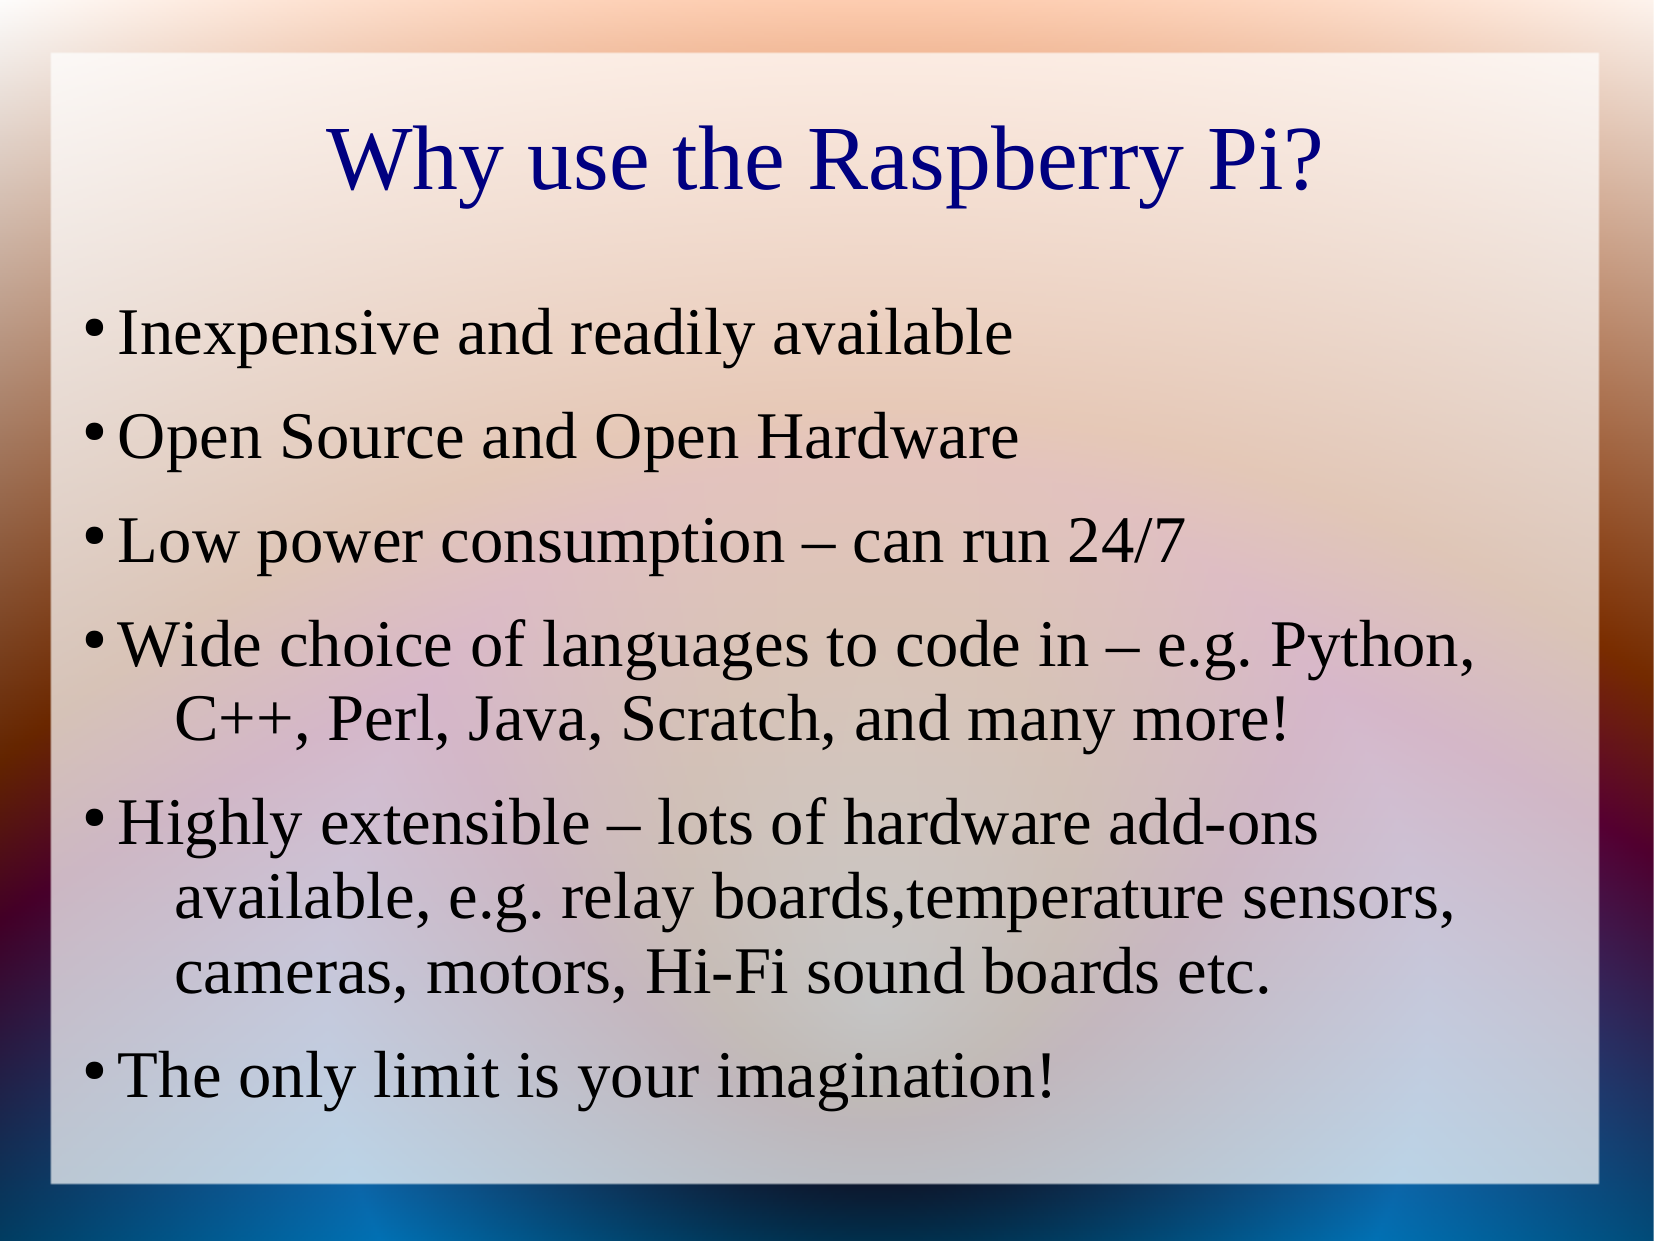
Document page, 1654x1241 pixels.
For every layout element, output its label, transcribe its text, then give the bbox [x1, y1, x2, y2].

title Why use the Raspberry Pi? [82, 55, 1571, 262]
picture [0, 0, 1654, 1241]
list Inexpensive and readily available Open Source and Open Hardware Low power consumption – can run 24/7 Wide choice of languages to code in – e.g. Python, C++, Perl, Java, Scratch, and many more! Highly extensible – lots of hardware add-ons available, e.g. relay boards,temperature sensors, cameras, motors, Hi-Fi sound boards etc. The only limit is your imagination! [82, 290, 1571, 1217]
